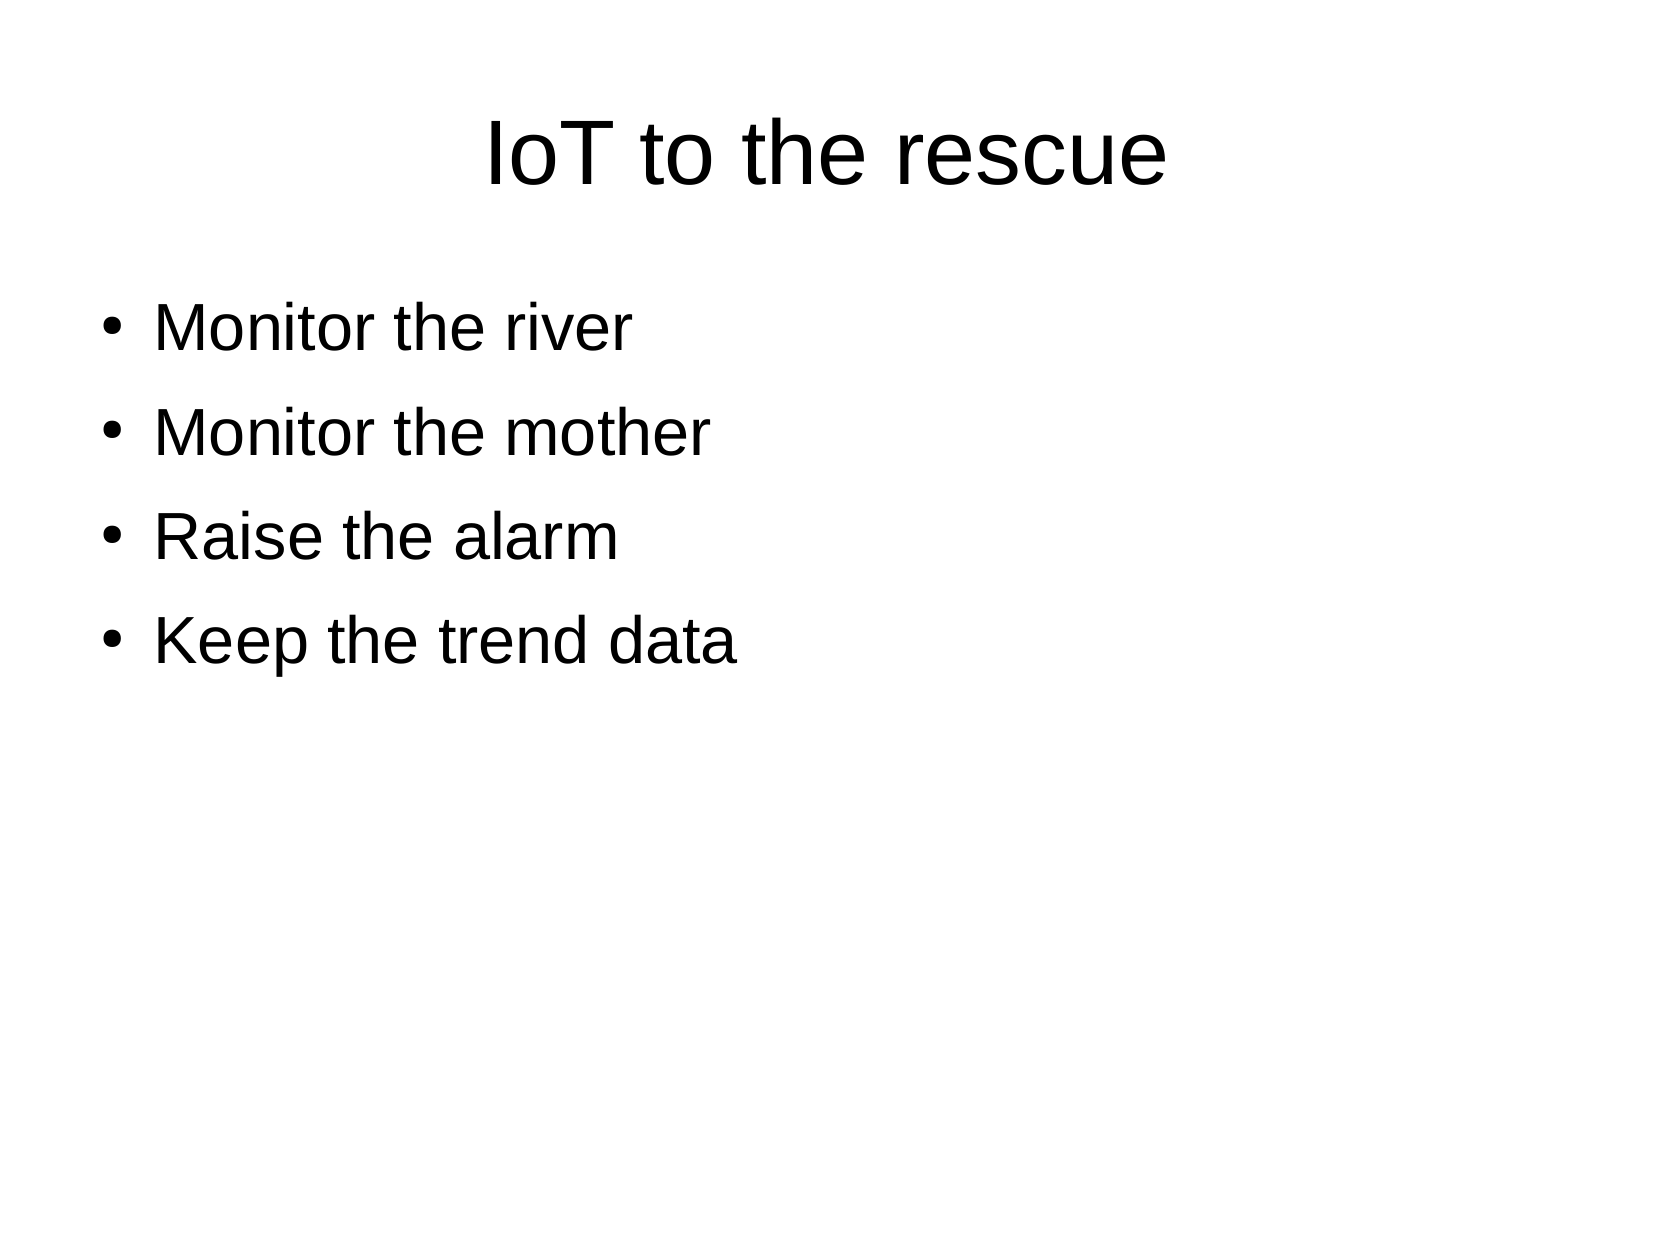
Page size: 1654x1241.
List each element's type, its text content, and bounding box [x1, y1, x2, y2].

list Monitor the river Monitor the mother Raise the alarm Keep the trend data [82, 290, 1571, 1010]
title IoT to the rescue [82, 49, 1571, 257]
